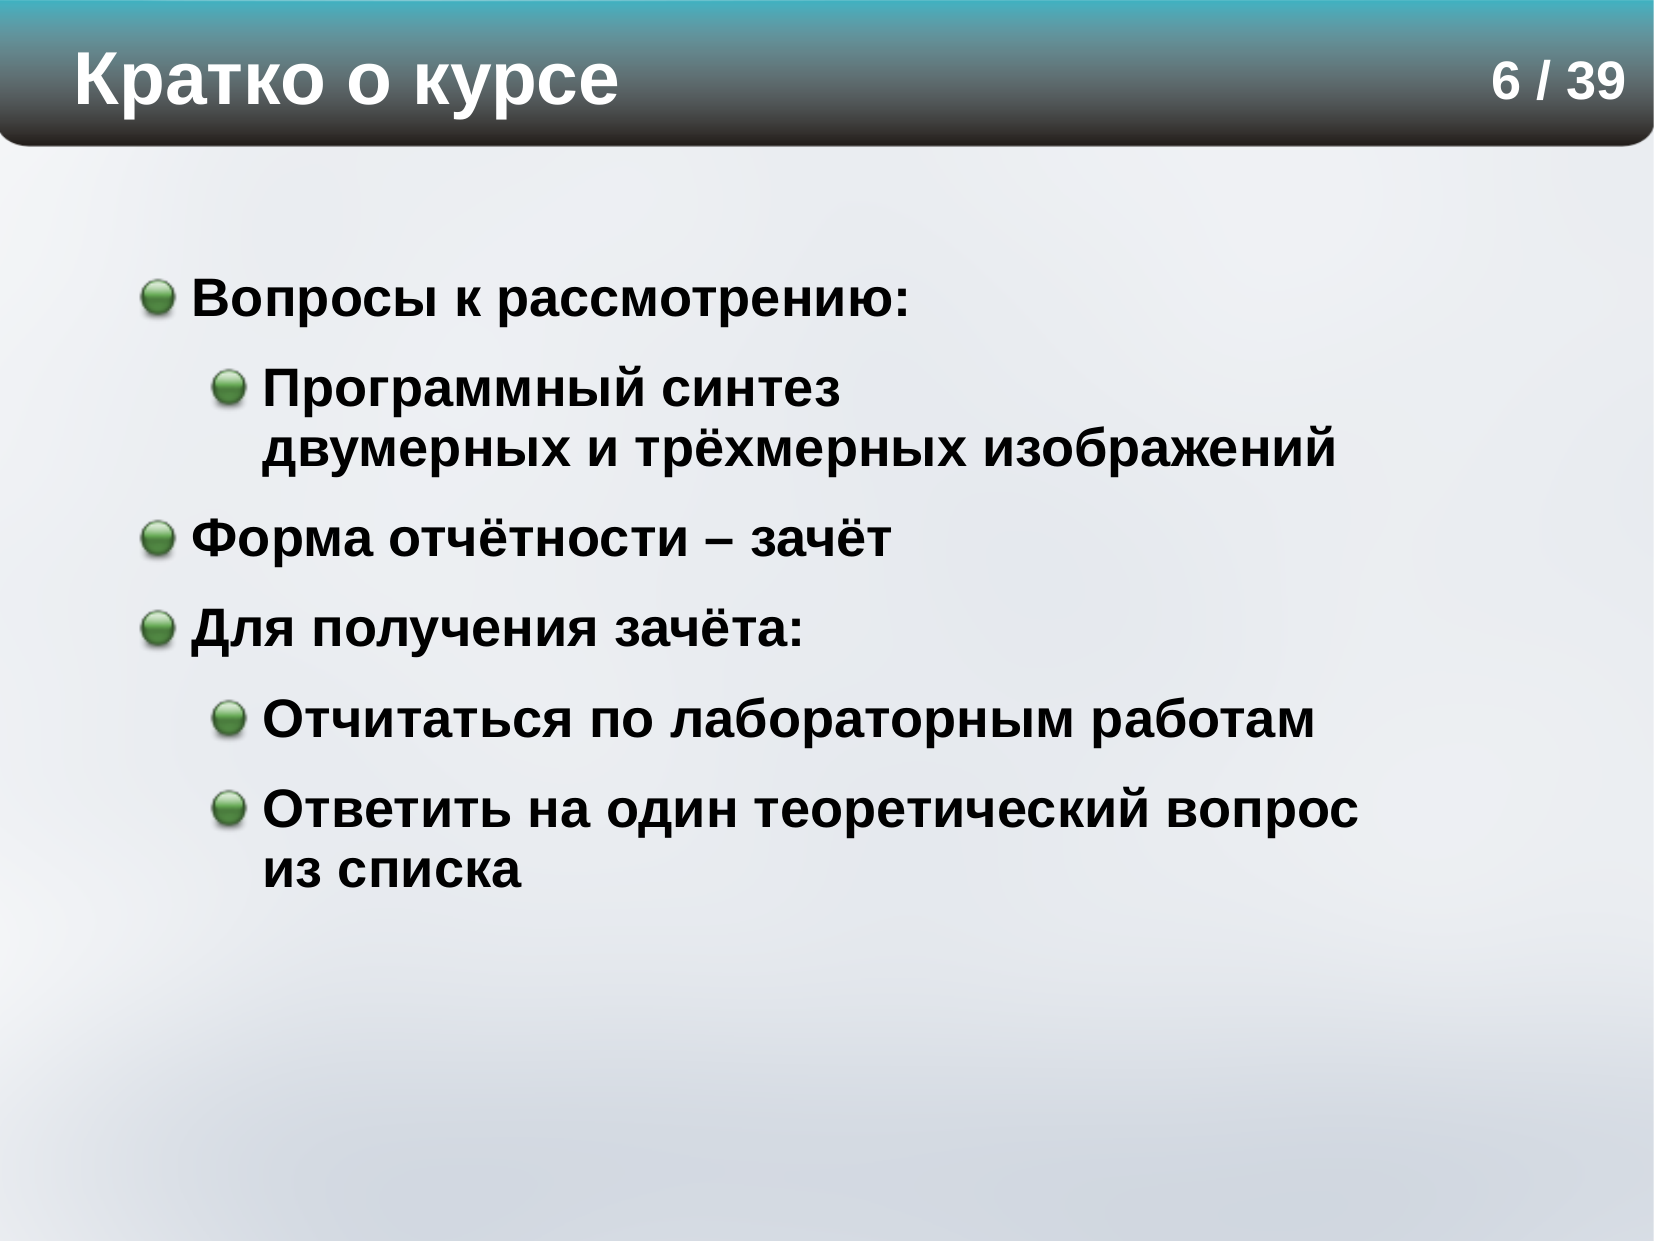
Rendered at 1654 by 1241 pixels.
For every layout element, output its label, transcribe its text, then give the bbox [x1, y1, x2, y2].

text_box Кратко о курсе [59, 29, 916, 129]
picture [0, 0, 1654, 1241]
text_box <номер> / 39 [1476, 42, 1654, 179]
text_box Вопросы к рассмотрению: Программный синтез двумерных и трёхмерных изображений Форма отчётности – зачёт Для получения зачёта: Отчитаться по лабораторным работам Ответить на один теоретический вопрос из списка [118, 259, 1595, 907]
